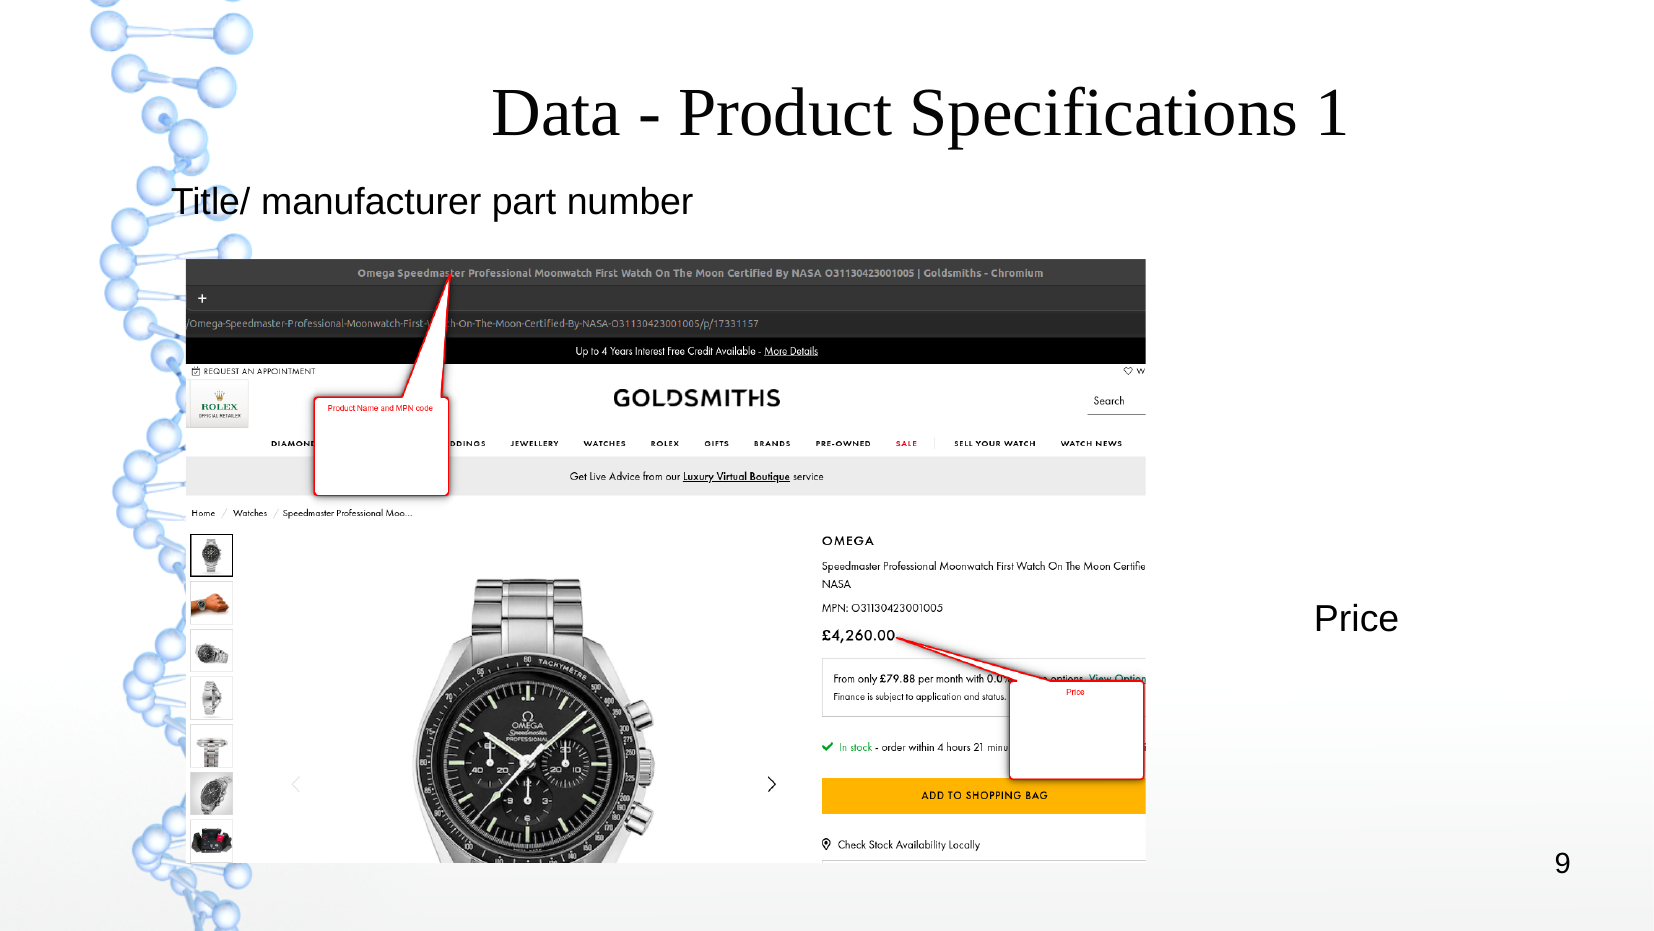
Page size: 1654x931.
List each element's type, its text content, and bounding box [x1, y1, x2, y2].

text_box Title/ manufacturer part number [156, 172, 709, 272]
picture [0, 0, 1654, 931]
title Data - Product Specifications 1 [265, 35, 1595, 189]
text_box Price [1299, 590, 1425, 648]
